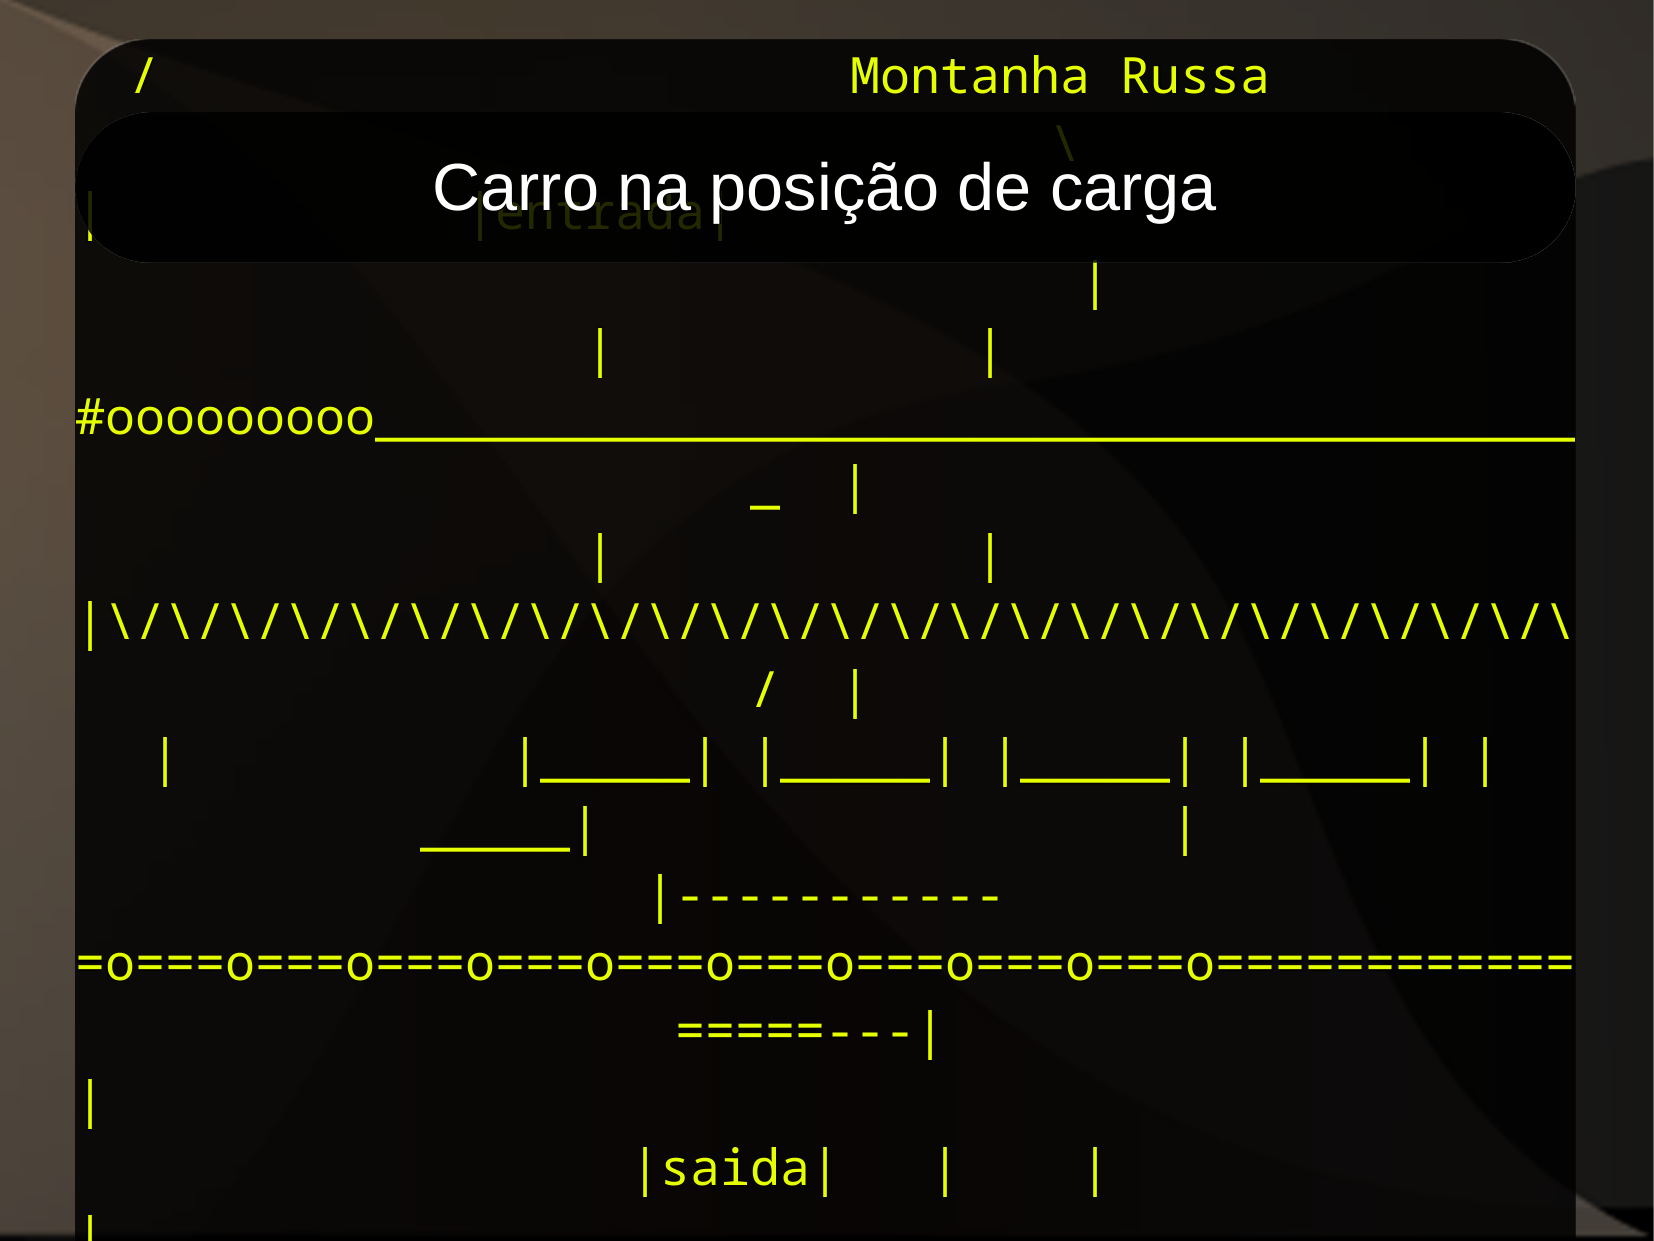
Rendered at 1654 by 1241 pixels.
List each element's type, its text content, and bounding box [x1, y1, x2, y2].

text_box / Montanha Russa \ | |entrada| | | | #ooooooooo_________________________________________ | | | |\/\/\/\/\/\/\/\/\/\/\/\/\/\/\/\/\/\/\/\/\/\/\/\/\/ | | |_____| |_____| |_____| |_____| |_____| | |-----------=o===o===o===o===o===o===o===o===o===o=================---| | |saida| | | | |_________| | \ / [75, 475, 1576, 1038]
picture [0, 0, 1654, 1241]
text_box Carro na posição de carga [75, 112, 1576, 263]
